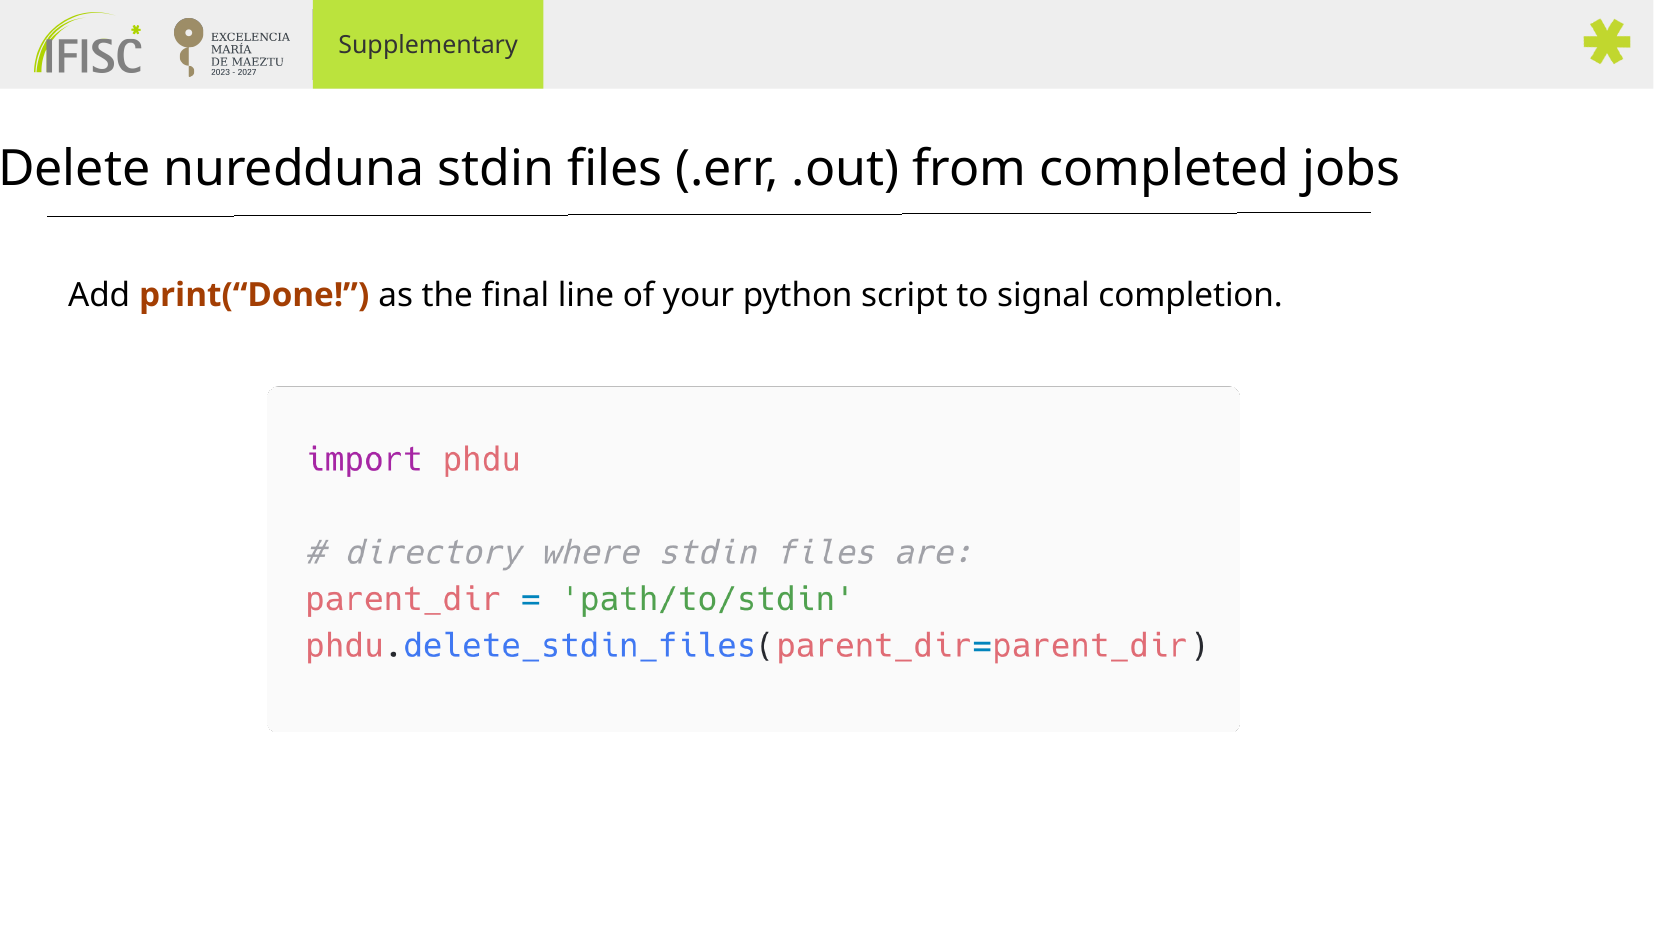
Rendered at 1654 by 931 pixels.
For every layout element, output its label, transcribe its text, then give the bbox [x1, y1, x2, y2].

picture [267, 385, 1241, 733]
text_box Delete nuredduna stdin files (.err, .out) from completed jobs [0, 127, 1459, 284]
text_box Add print(“Done!”) as the final line of your python script to signal completion. [53, 265, 1335, 331]
picture [174, 18, 290, 77]
picture [1582, 17, 1631, 65]
picture [29, 9, 148, 76]
text_box Supplementary [312, 0, 544, 89]
